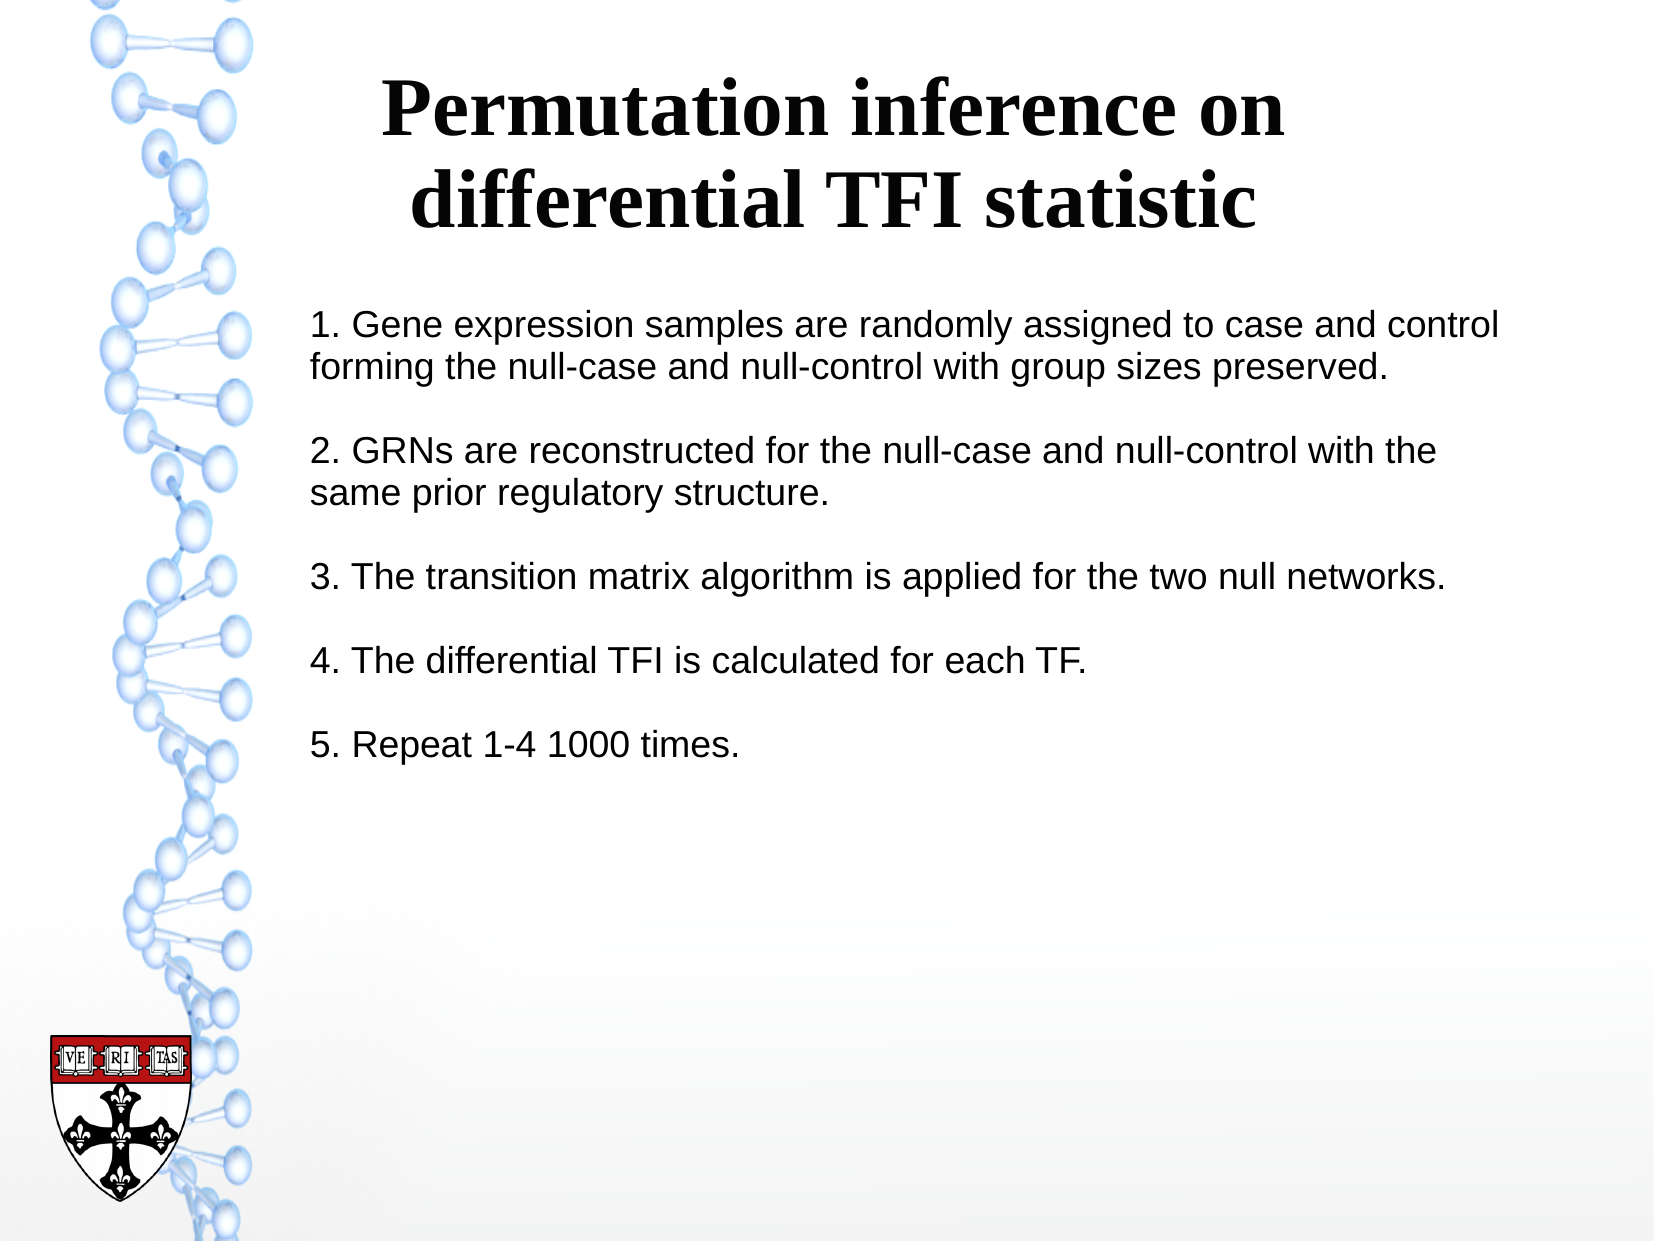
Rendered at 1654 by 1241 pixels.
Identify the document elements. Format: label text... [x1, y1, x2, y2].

picture [0, 0, 1654, 1241]
title Permutation inference on differential TFI statistic [253, 60, 1416, 246]
text_box 1. Gene expression samples are randomly assigned to case and control forming the null-case and null-control with group sizes preserved. 2. GRNs are reconstructed for the null-case and null-control with the same prior regulatory structure. 3. The transition matrix algorithm is applied for the two null networks. 4. The differential TFI is calculated for each TF. 5. Repeat 1-4 1000 times. [295, 296, 1545, 774]
